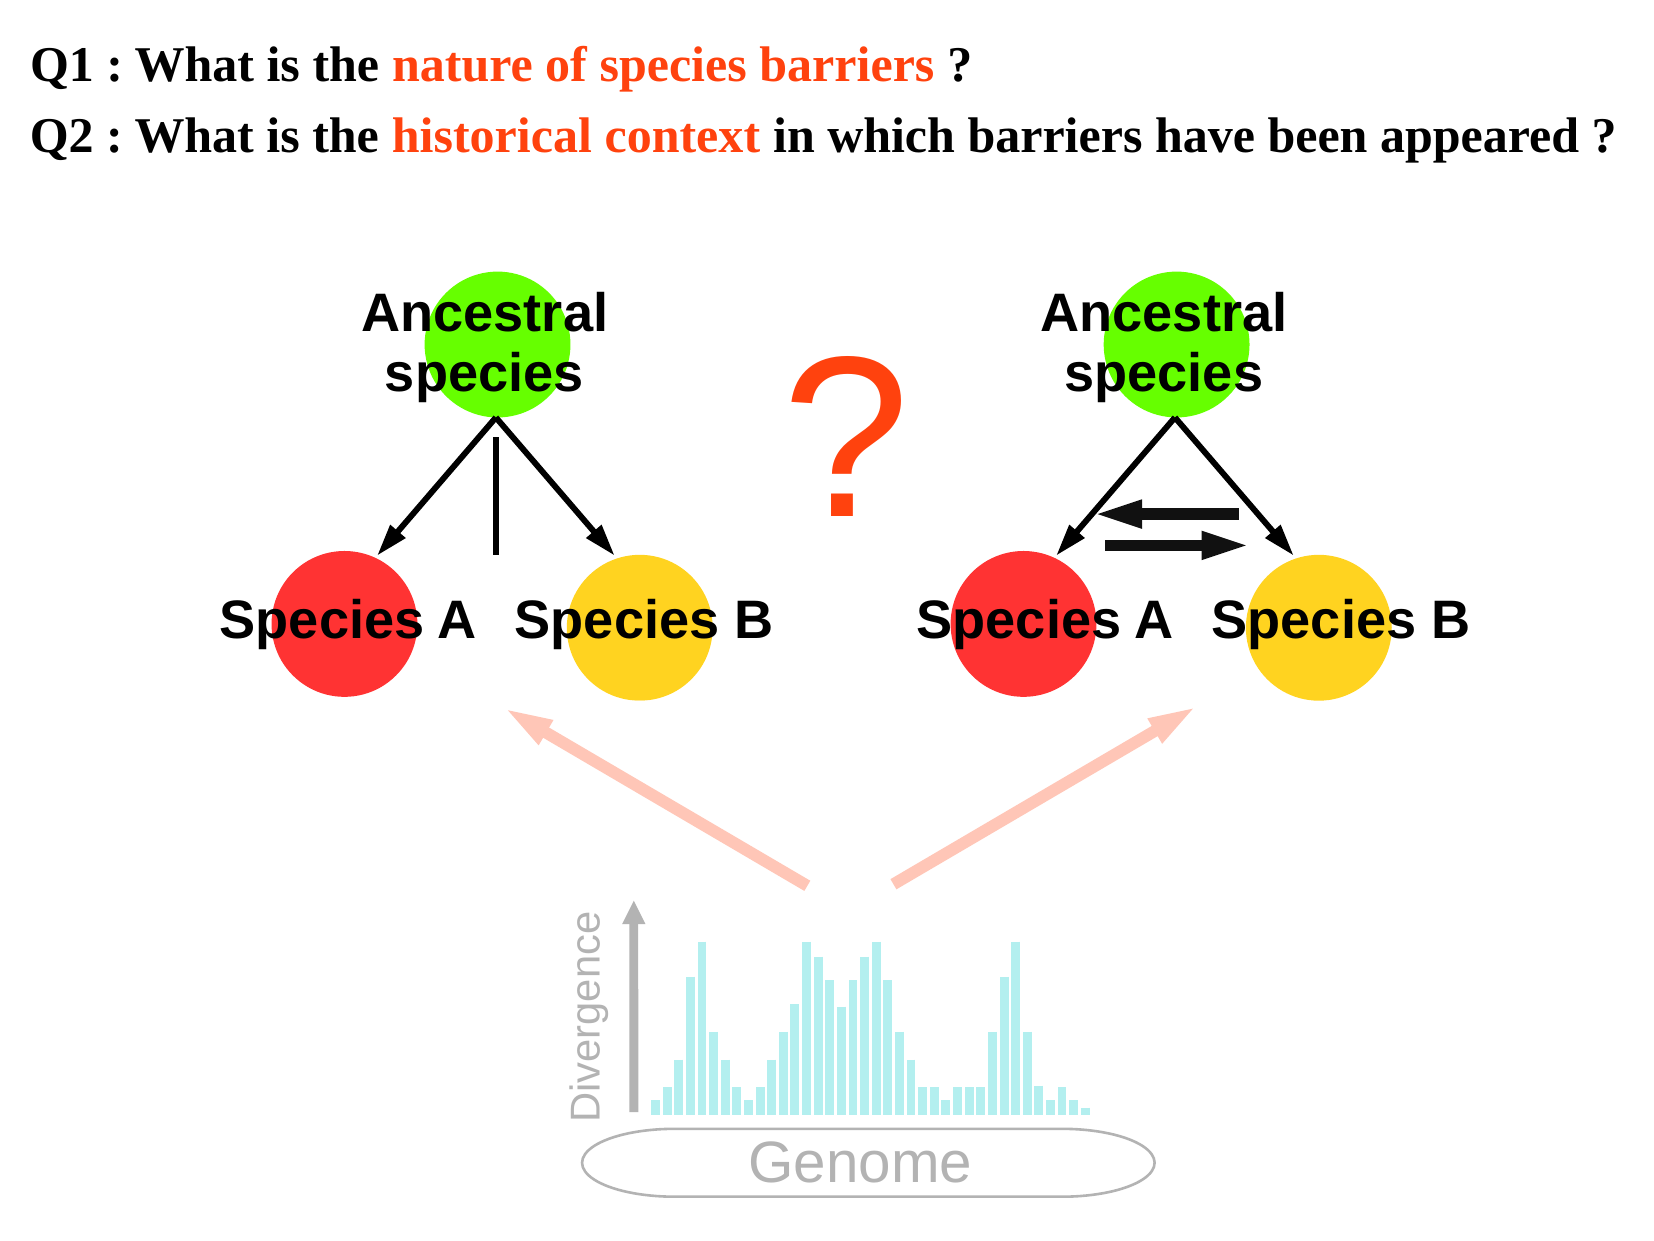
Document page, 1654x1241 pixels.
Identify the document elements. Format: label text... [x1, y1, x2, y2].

text_box Ancestral species [346, 274, 645, 411]
text_box [279, 658, 409, 697]
text_box Q1 : What is the nature of species barriers ? [15, 29, 1613, 100]
text_box [427, 658, 1386, 1217]
text_box Species A [204, 581, 493, 658]
text_box [1262, 554, 1375, 581]
text_box Species B [499, 581, 790, 658]
text_box ? [767, 301, 925, 573]
text_box Species A [901, 581, 1189, 658]
text_box Ancestral species [1025, 274, 1324, 411]
text_box [467, 411, 528, 418]
text_box [583, 554, 696, 581]
text_box [285, 550, 404, 581]
text_box Species B [1196, 581, 1487, 658]
text_box [964, 550, 1083, 581]
text_box Q2 : What is the historical context in which barriers have been appeared ? [15, 100, 1632, 226]
text_box [959, 658, 1089, 697]
text_box [1146, 411, 1207, 418]
